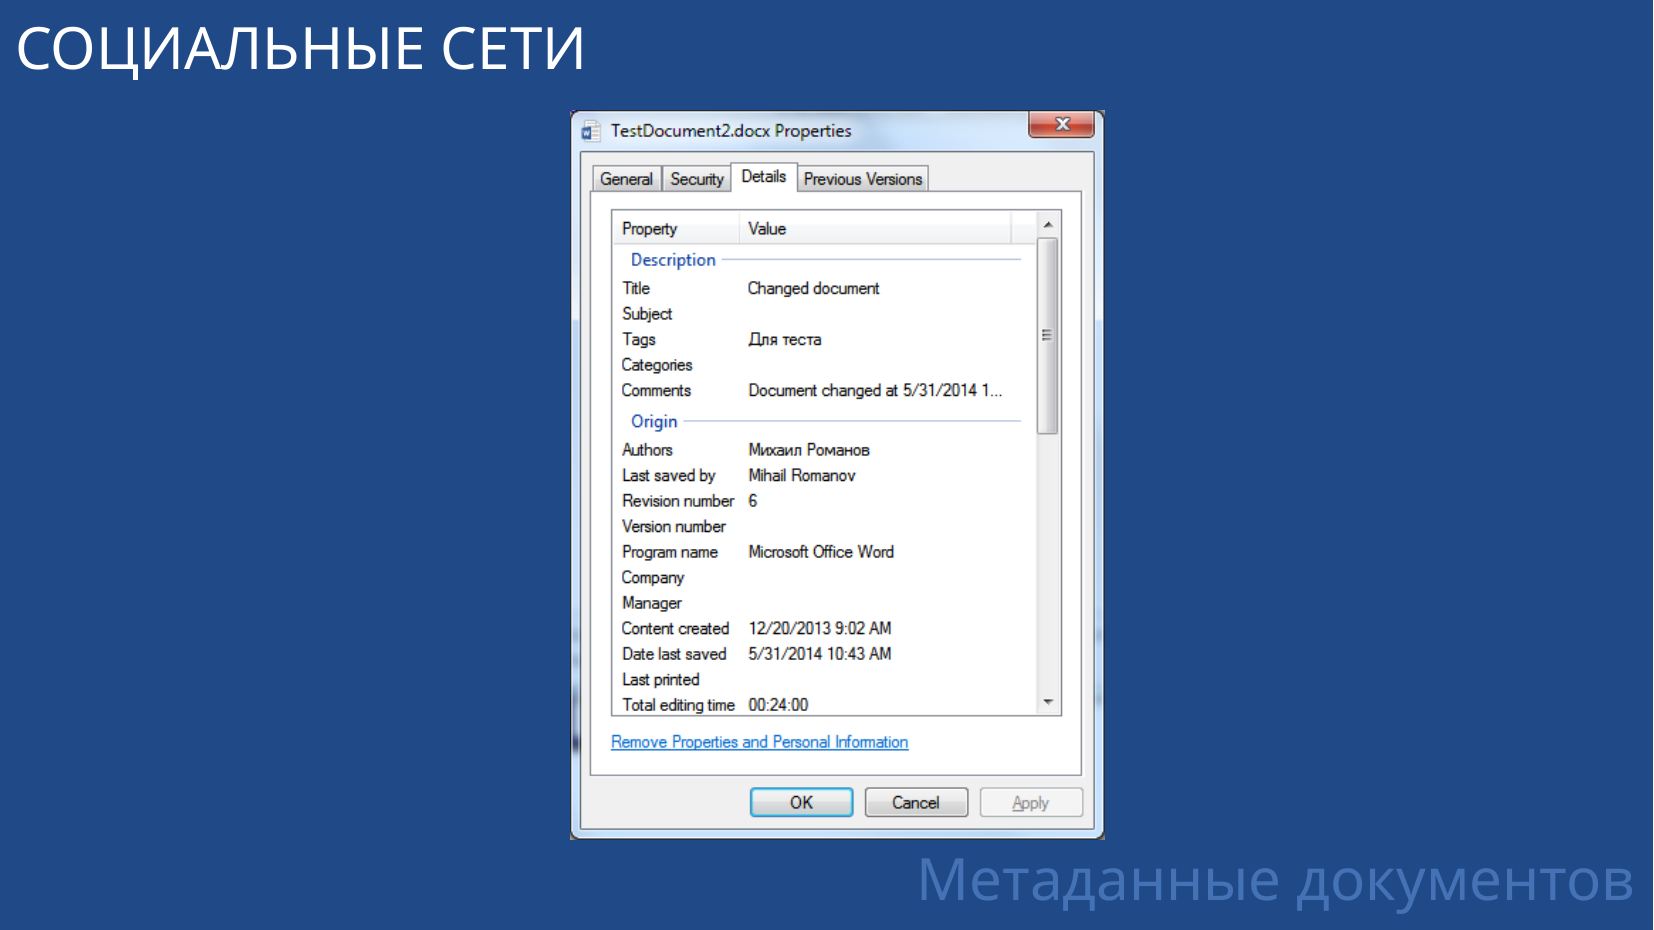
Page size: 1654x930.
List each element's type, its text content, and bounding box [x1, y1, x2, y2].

text_box СОЦИАЛЬНЫЕ СЕТИ [0, 0, 1653, 81]
text_box Метаданные документов [0, 825, 1651, 930]
picture [570, 110, 1105, 841]
